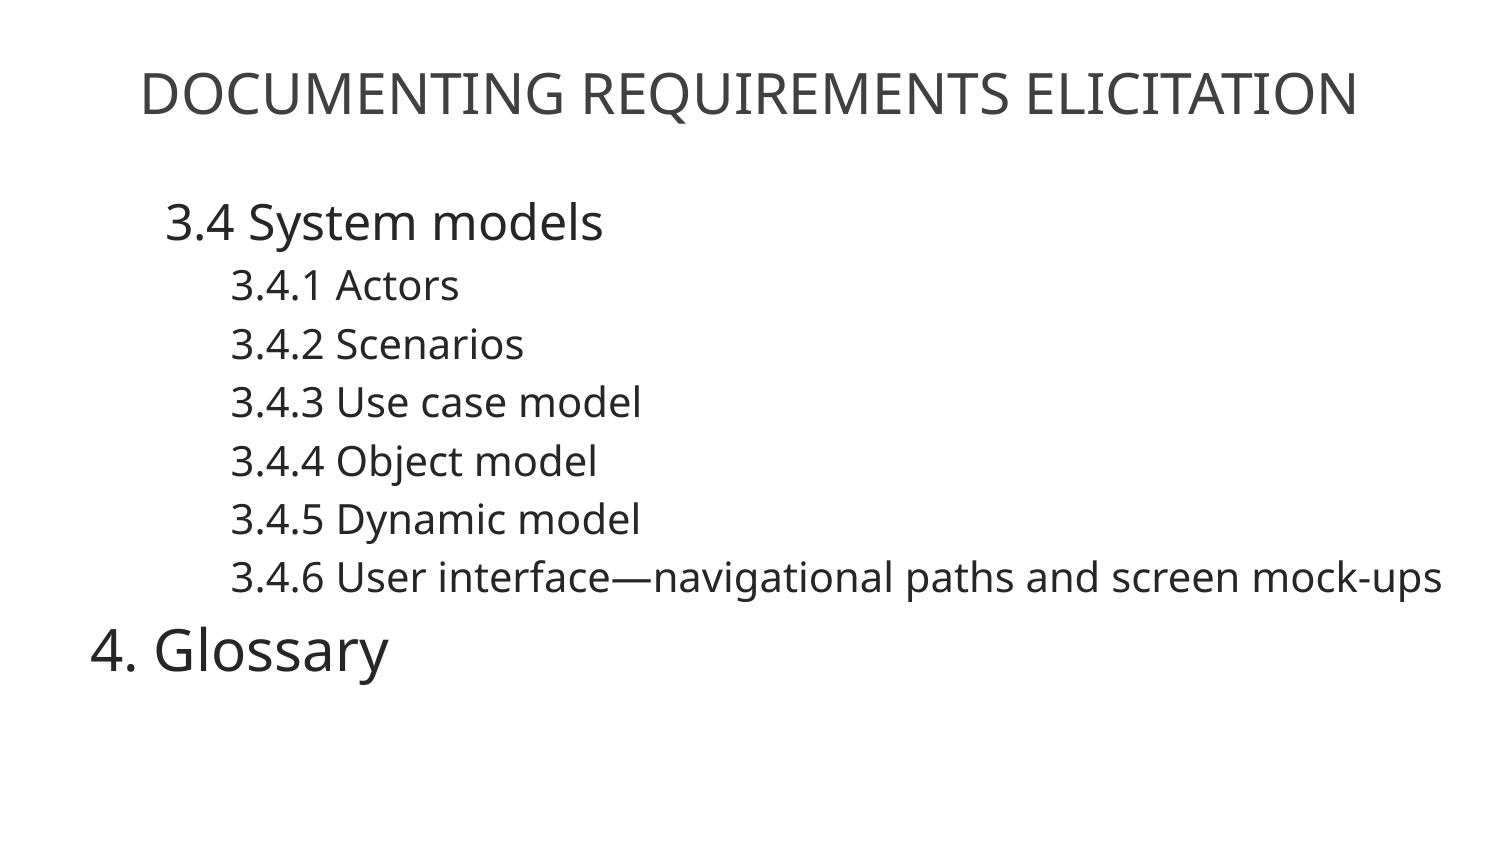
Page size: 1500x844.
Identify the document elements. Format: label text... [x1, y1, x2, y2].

list 3.4 System models 3.4.1 Actors 3.4.2 Scenarios 3.4.3 Use case model 3.4.4 Object model 3.4.5 Dynamic model 3.4.6 User interface—navigational paths and screen mock-ups 4. Glossary [75, 183, 1462, 757]
title Documenting requirements elicitation [75, 21, 1425, 162]
